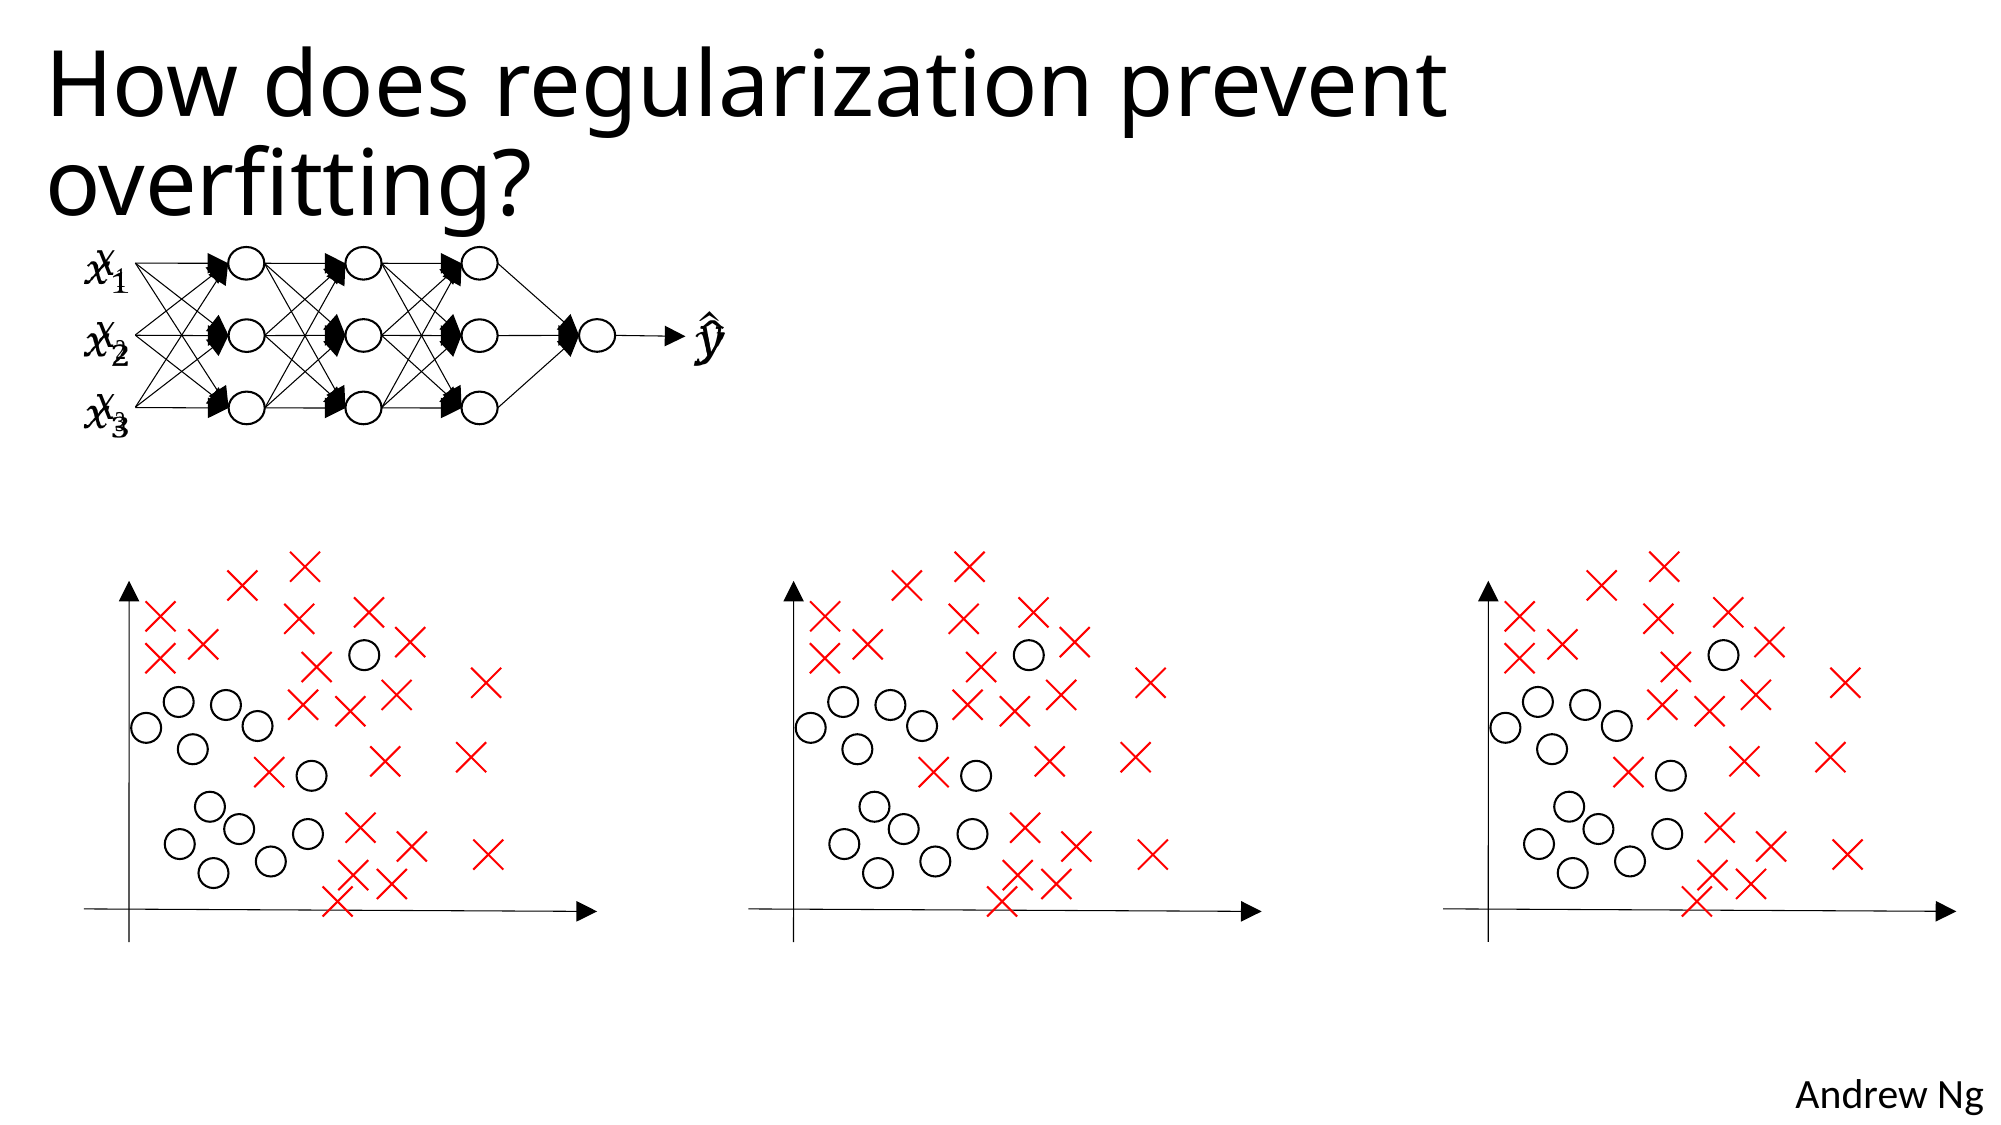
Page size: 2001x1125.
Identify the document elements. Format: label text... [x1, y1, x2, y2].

text_box [83, 233, 136, 294]
text_box [685, 307, 735, 366]
text_box [83, 377, 136, 438]
text_box [83, 305, 136, 366]
title How does regularization prevent overfitting? [30, 29, 1973, 248]
